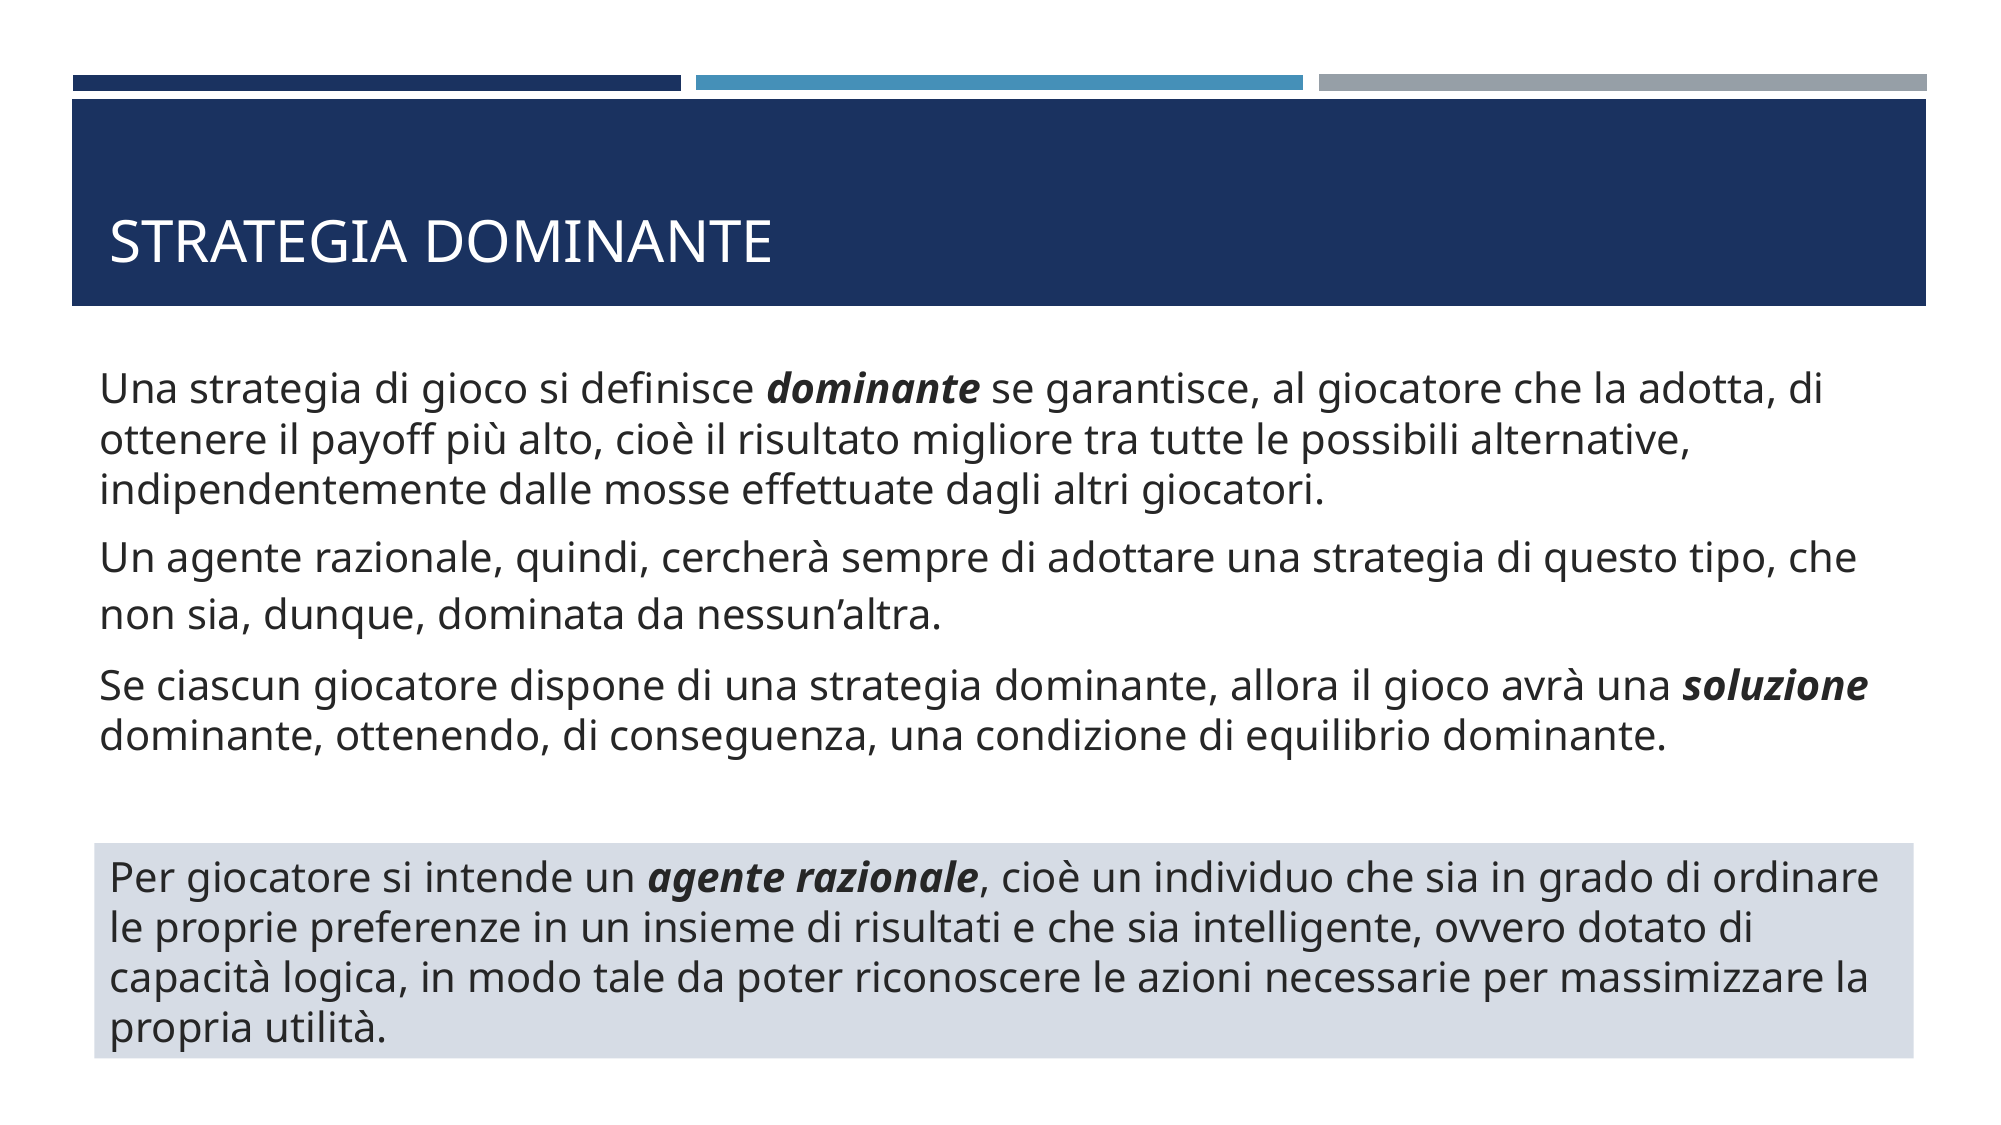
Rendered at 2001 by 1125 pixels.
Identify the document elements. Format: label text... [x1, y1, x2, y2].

text_box Per giocatore si intende un agente razionale, cioè un individuo che sia in grado di ordinare le proprie preferenze in un insieme di risultati e che sia intelligente, ovvero dotato di capacità logica, in modo tale da poter riconoscere le azioni necessarie per massimizzare la propria utilità. [94, 843, 1914, 1010]
title Strategia dominante [94, 119, 1904, 282]
text_box Una strategia di gioco si definisce dominante se garantisce, al giocatore che la adotta, di ottenere il payoff più alto, cioè il risultato migliore tra tutte le possibili alternative, indipendentemente dalle mosse effettuate dagli altri giocatori. Un agente razionale, quindi, cercherà sempre di adottare una strategia di questo tipo, che non sia, dunque, dominata da nessun’altra. Se ciascun giocatore dispone di una strategia dominante, allora il gioco avrà una soluzione dominante, ottenendo, di conseguenza, una condizione di equilibrio dominante. [84, 354, 1914, 771]
